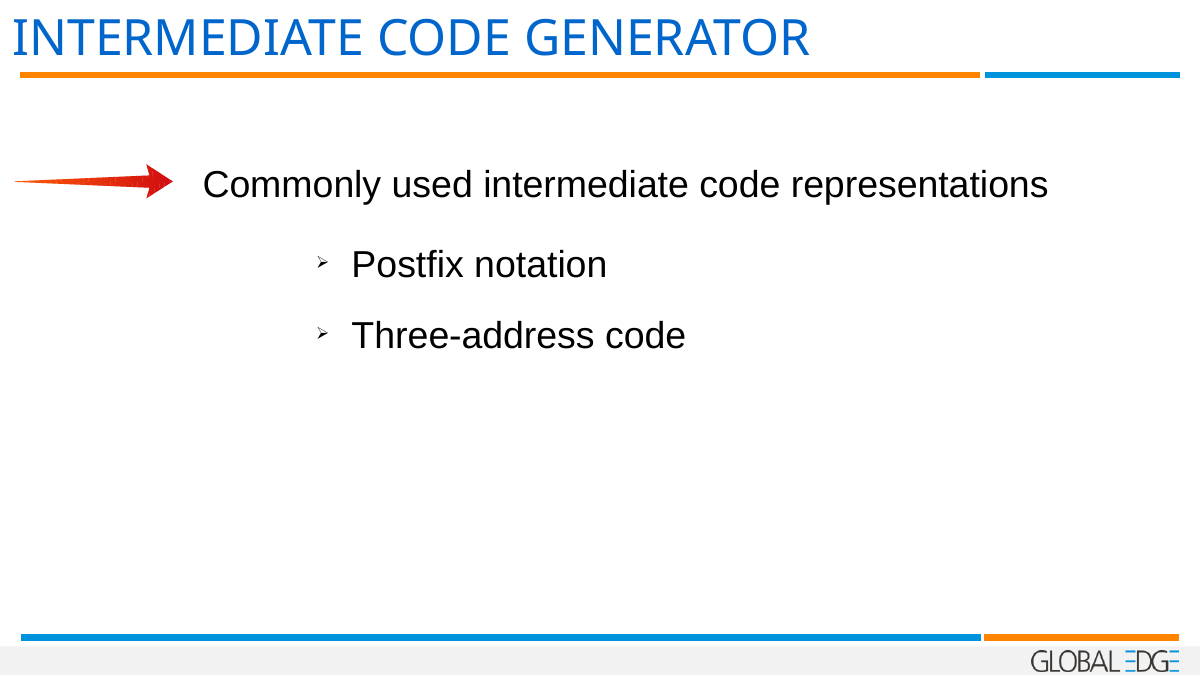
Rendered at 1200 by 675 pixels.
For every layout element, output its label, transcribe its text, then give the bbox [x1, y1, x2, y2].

title INTERMEDIATE CODE GENERATOR [12, 6, 1088, 66]
picture [1031, 650, 1179, 672]
picture [11, 161, 176, 201]
text_box Three-address code [301, 307, 703, 364]
text_box Commonly used intermediate code representations [177, 155, 1075, 213]
text_box Postfix notation [301, 236, 1046, 336]
